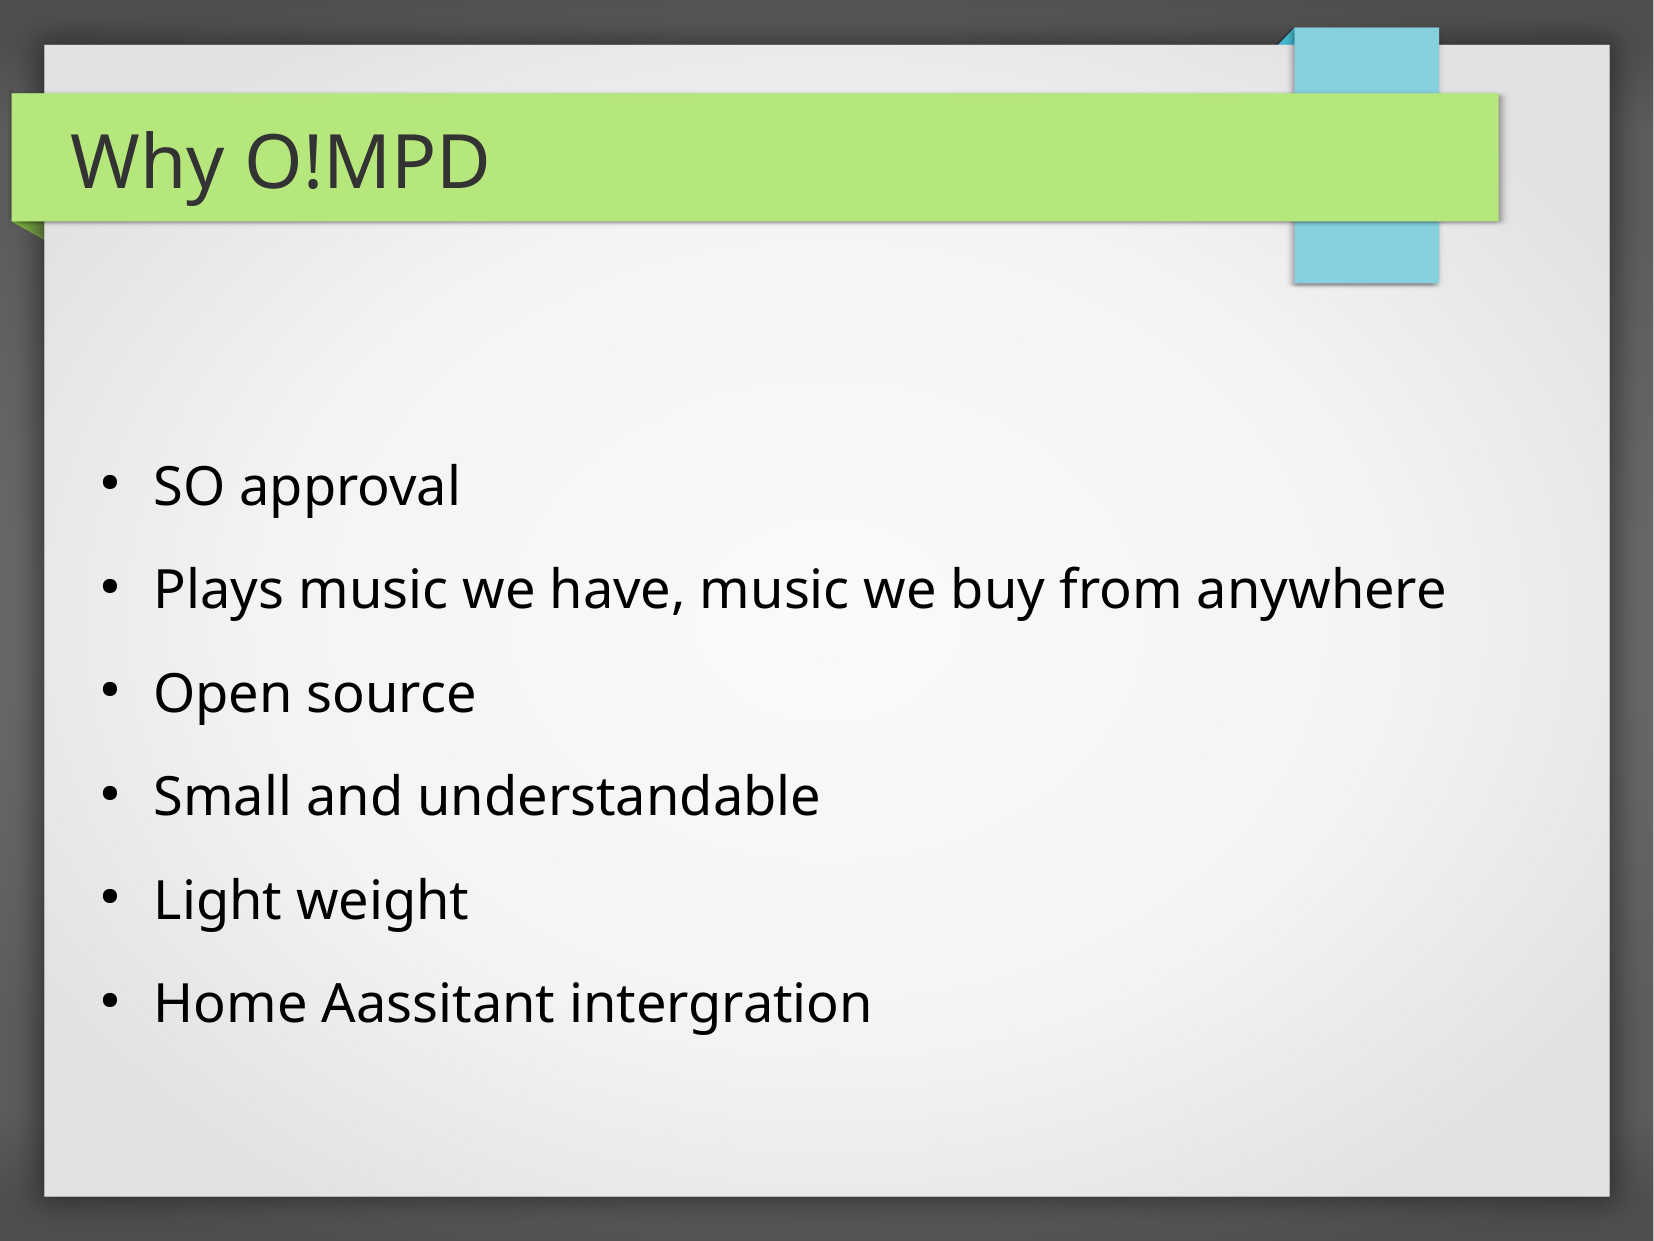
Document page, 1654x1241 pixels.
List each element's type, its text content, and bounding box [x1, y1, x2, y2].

title Why O!MPD [70, 106, 1229, 213]
picture [0, 0, 1654, 1241]
list SO approval Plays music we have, music we buy from anywhere Open source Small and understandable Light weight Home Aassitant intergration [82, 343, 1538, 1063]
